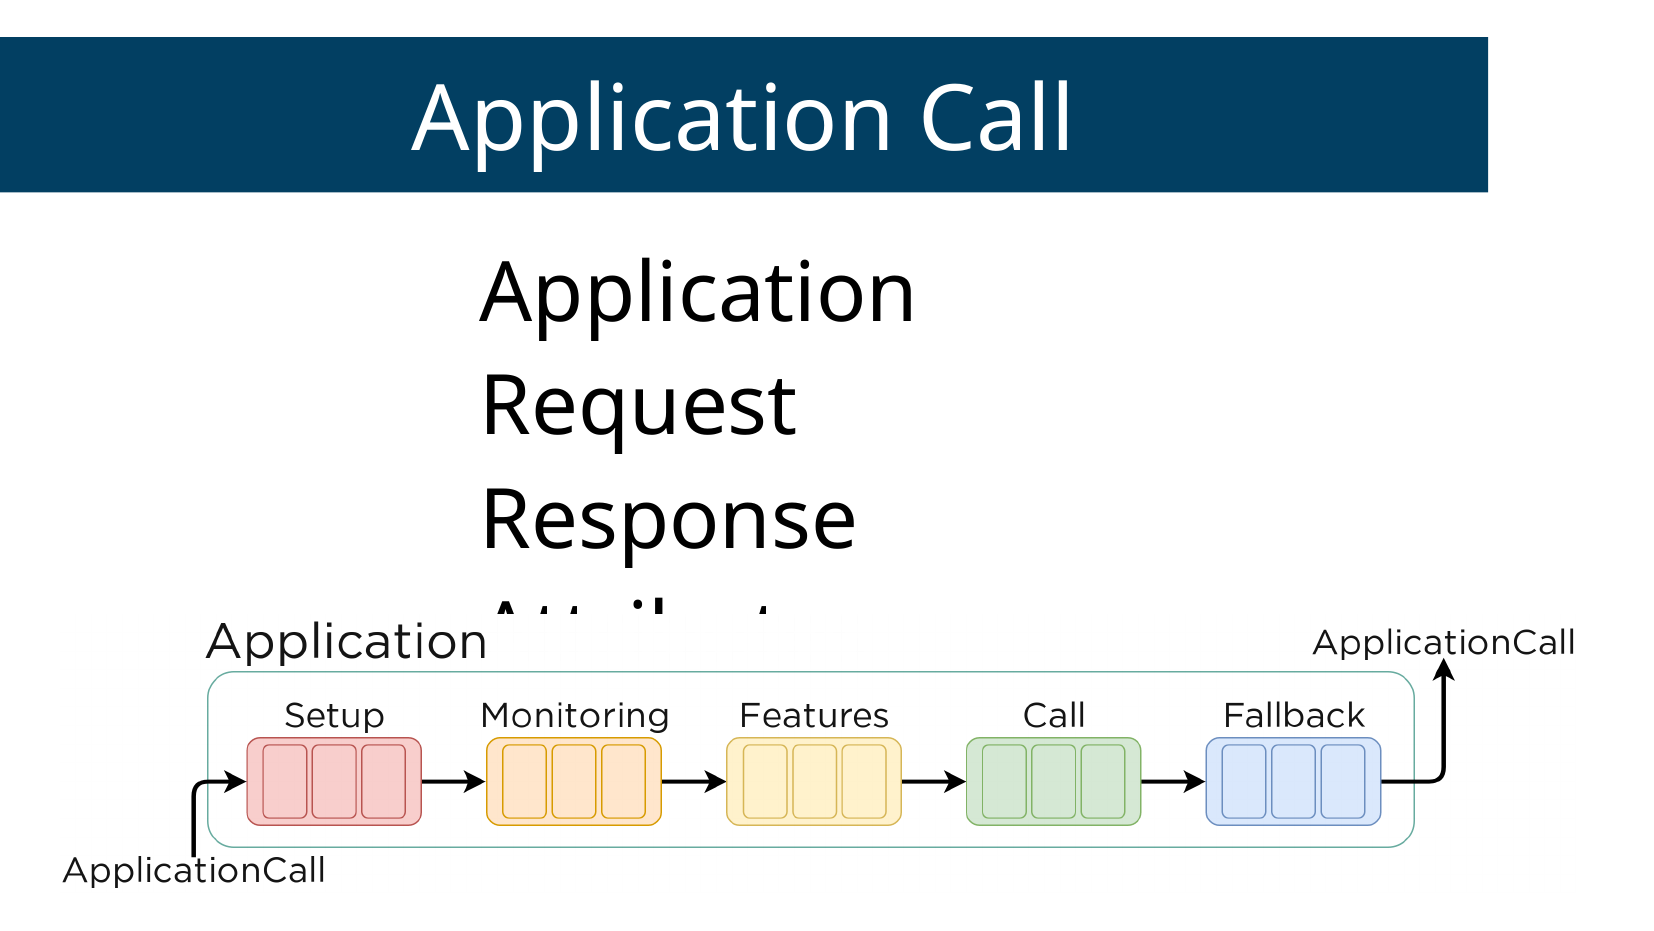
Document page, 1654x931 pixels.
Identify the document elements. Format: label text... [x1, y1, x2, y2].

text_box Application Request Response Attributes [465, 225, 971, 596]
title Application Call [0, 37, 1489, 193]
picture [60, 614, 1576, 893]
